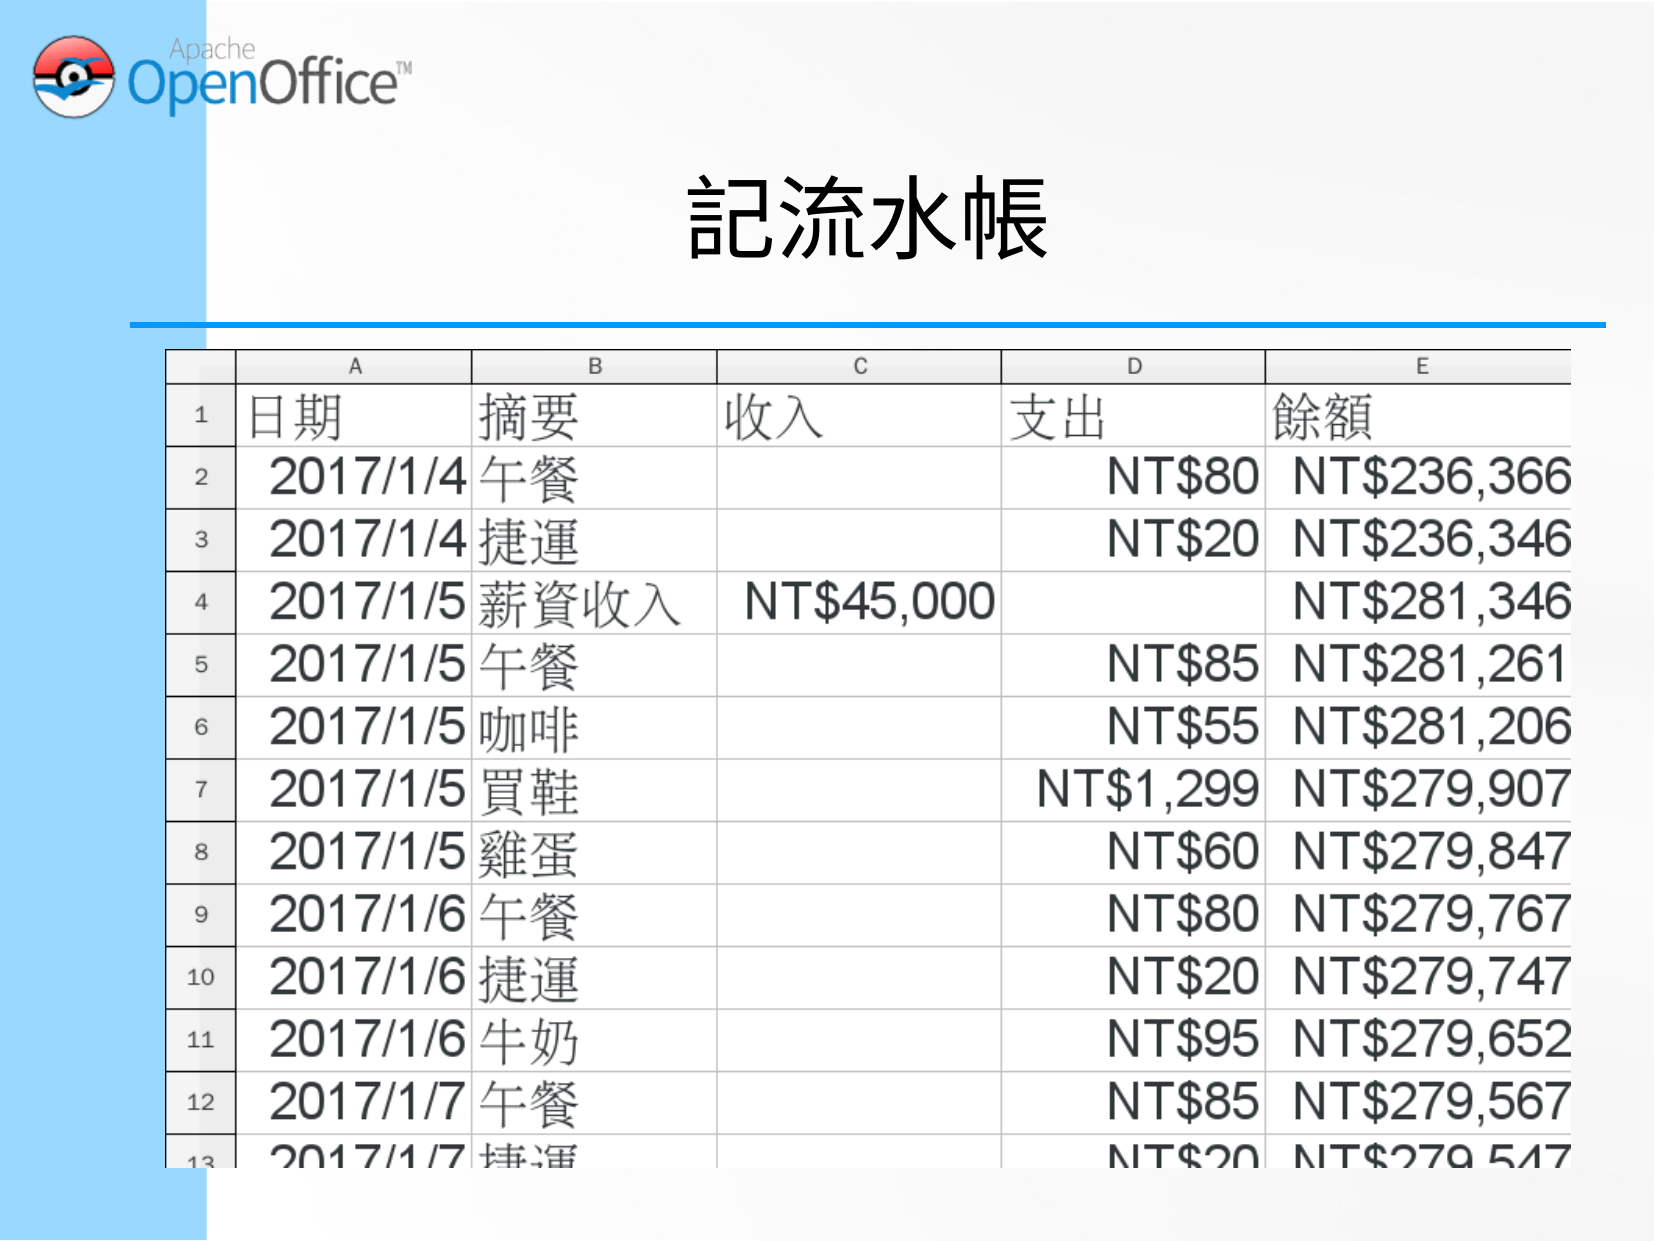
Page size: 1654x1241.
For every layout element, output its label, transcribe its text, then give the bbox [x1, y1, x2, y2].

title 記流水帳 [165, 108, 1571, 316]
picture [31, 2, 1654, 1241]
